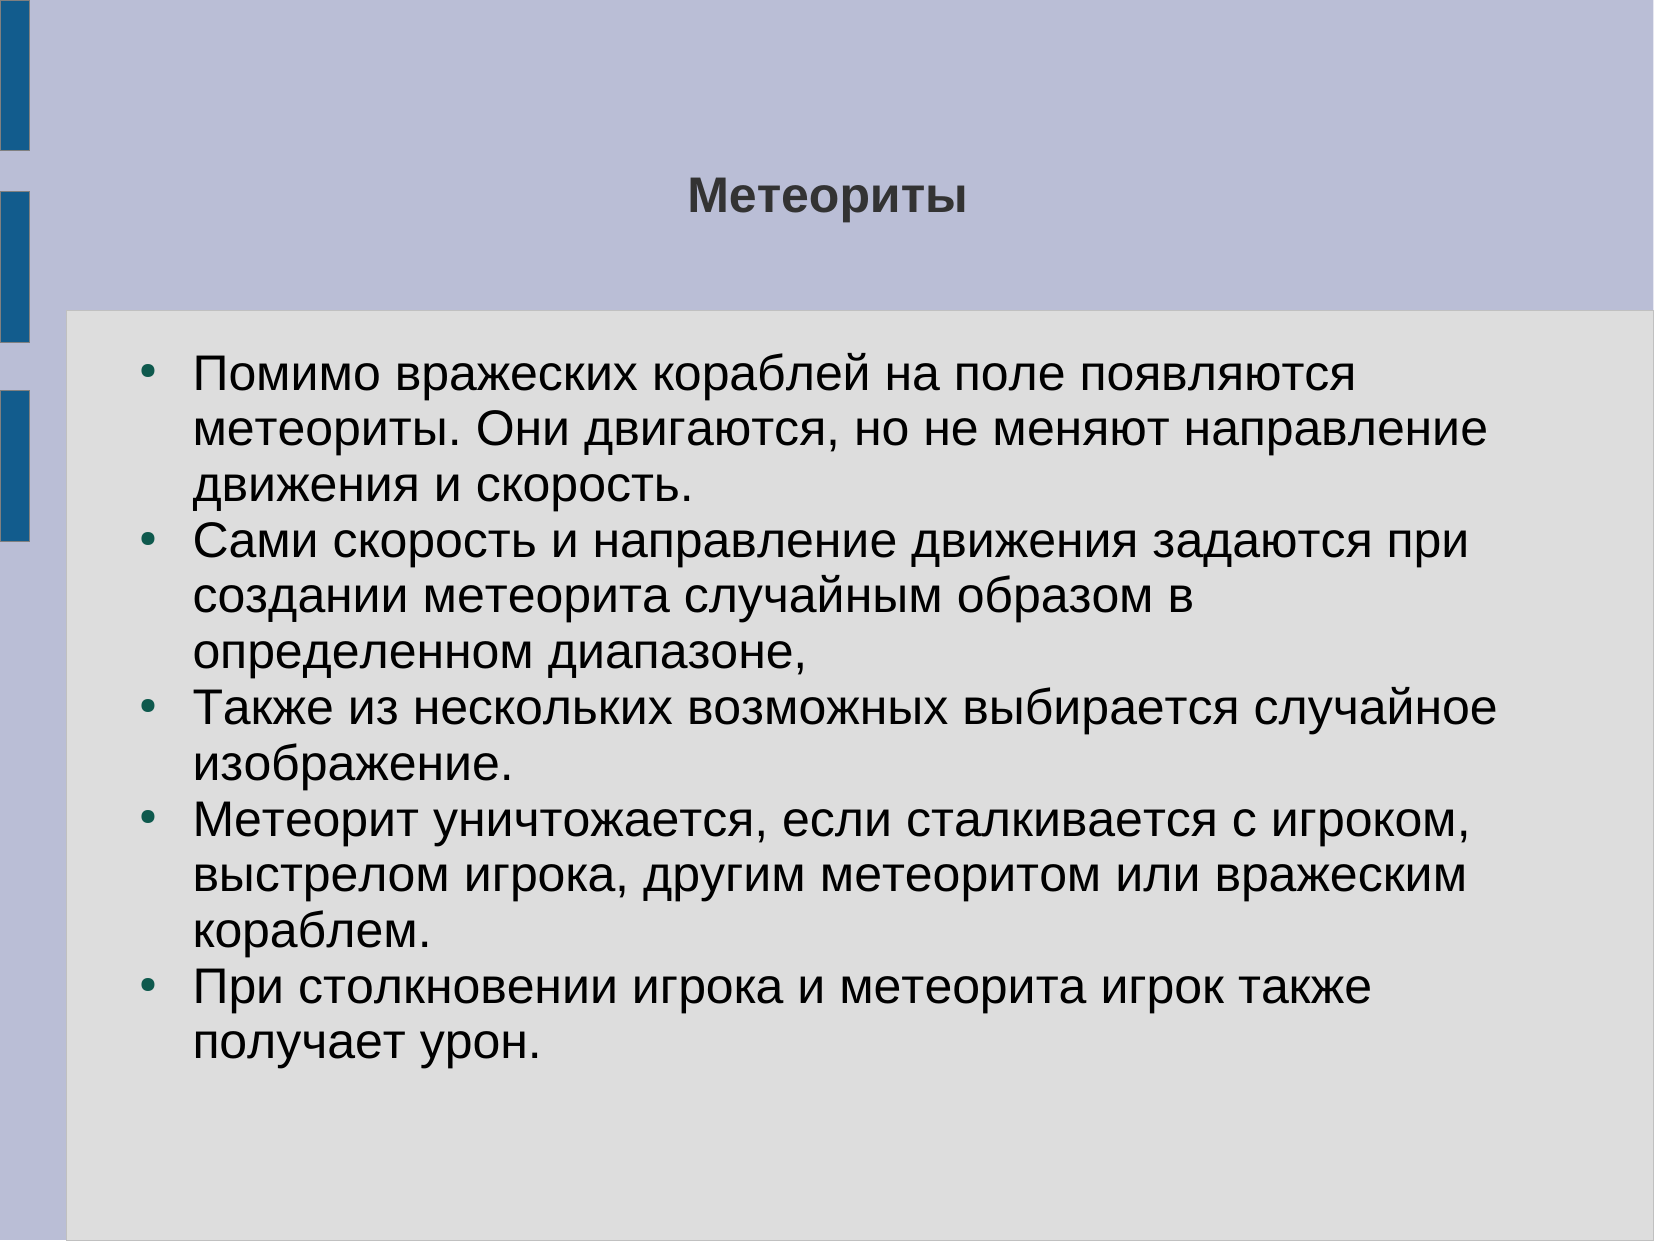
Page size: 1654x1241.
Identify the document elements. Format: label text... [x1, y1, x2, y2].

title Метеориты [121, 91, 1534, 299]
list Помимо вражеских кораблей на поле появляются метеориты. Они двигаются, но не меняют направление движения и скорость. Сами скорость и направление движения задаются при создании метеорита случайным образом в определенном диапазоне, Также из нескольких возможных выбирается случайное изображение. Метеорит уничтожается, если сталкивается с игроком, выстрелом игрока, другим метеоритом или вражеским кораблем. При столкновении игрока и метеорита игрок также получает урон. [121, 344, 1534, 1127]
